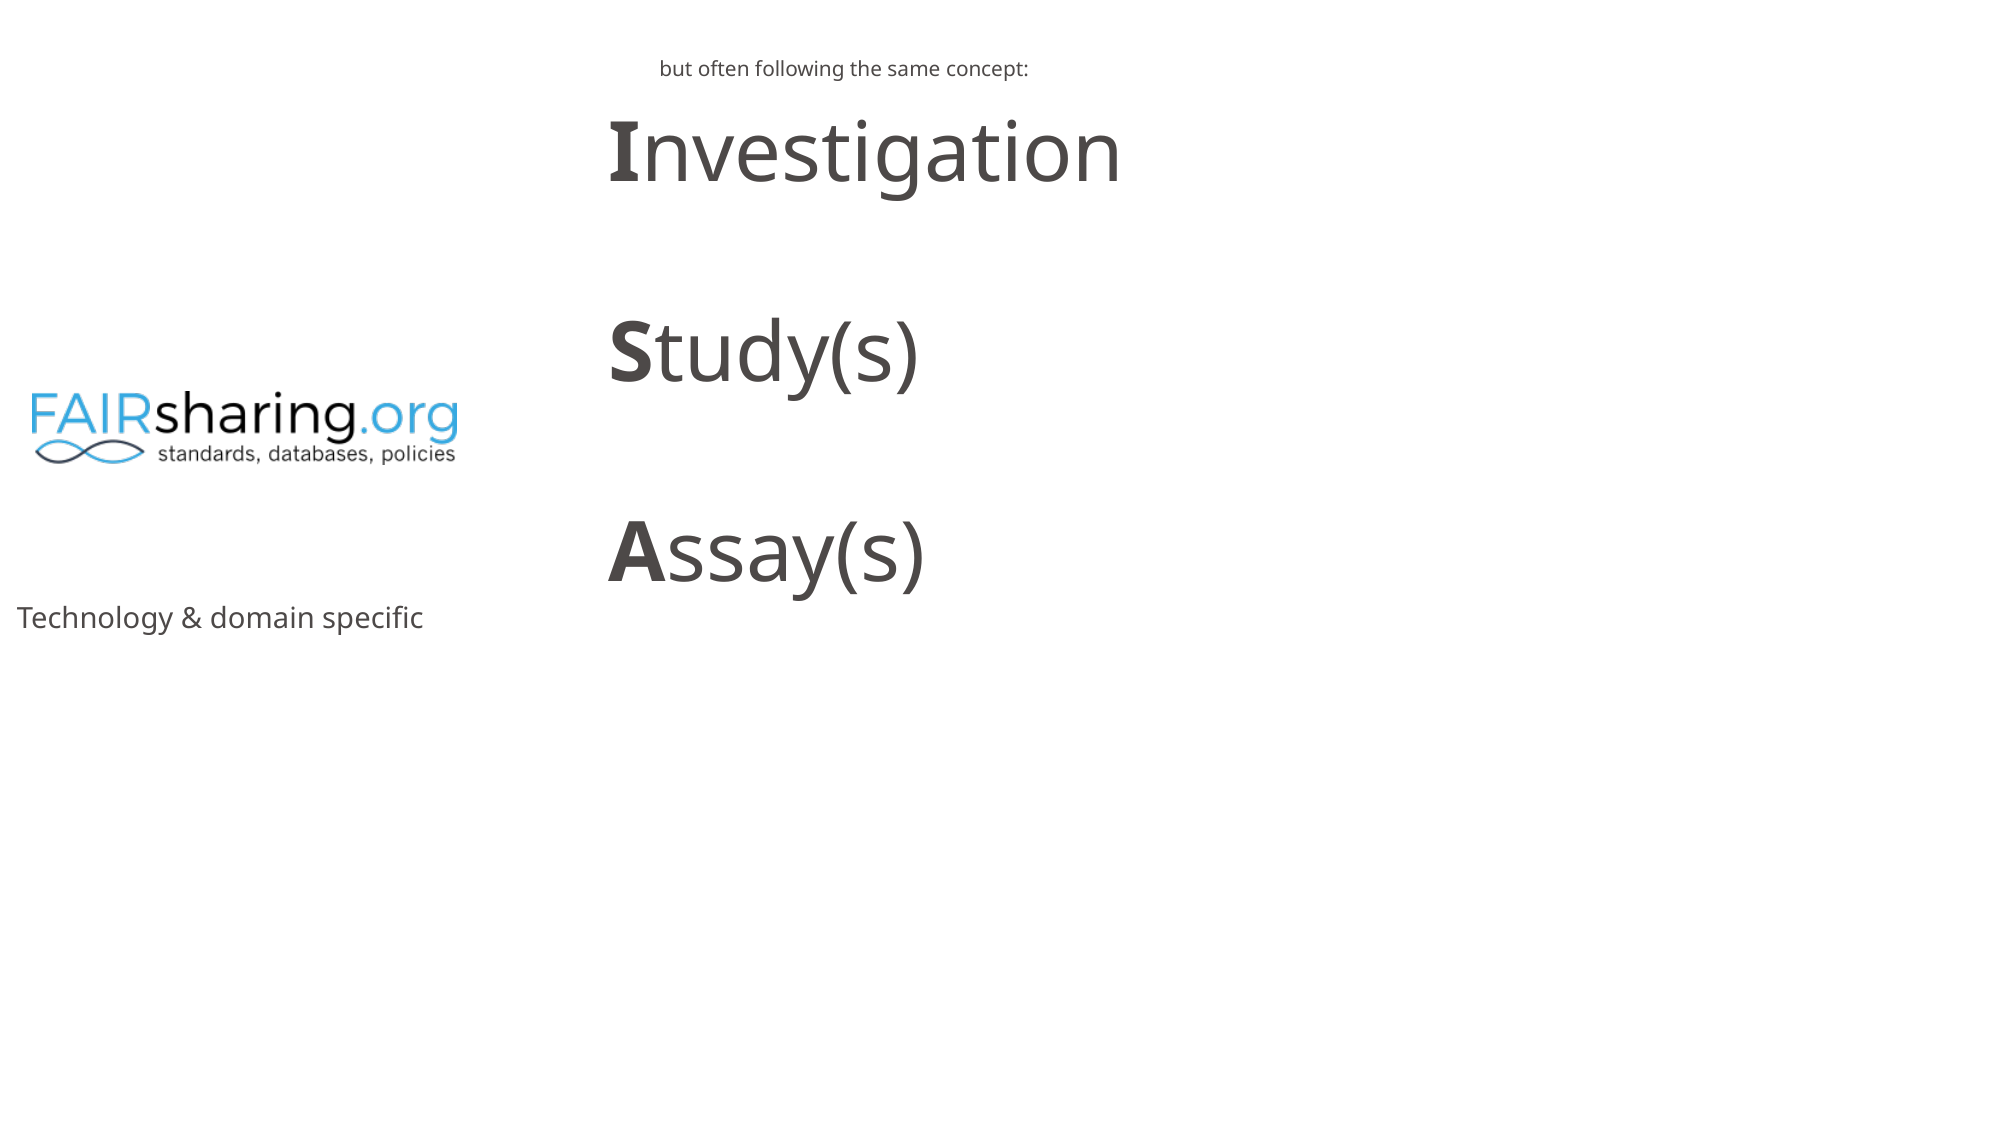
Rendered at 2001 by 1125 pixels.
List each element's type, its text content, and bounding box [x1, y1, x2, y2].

text_box Investigation Study(s) Assay(s) [597, 92, 1304, 915]
text_box Technology & domain specific [1, 584, 753, 650]
picture [32, 391, 457, 465]
text_box but often following the same concept: [644, 40, 1396, 96]
